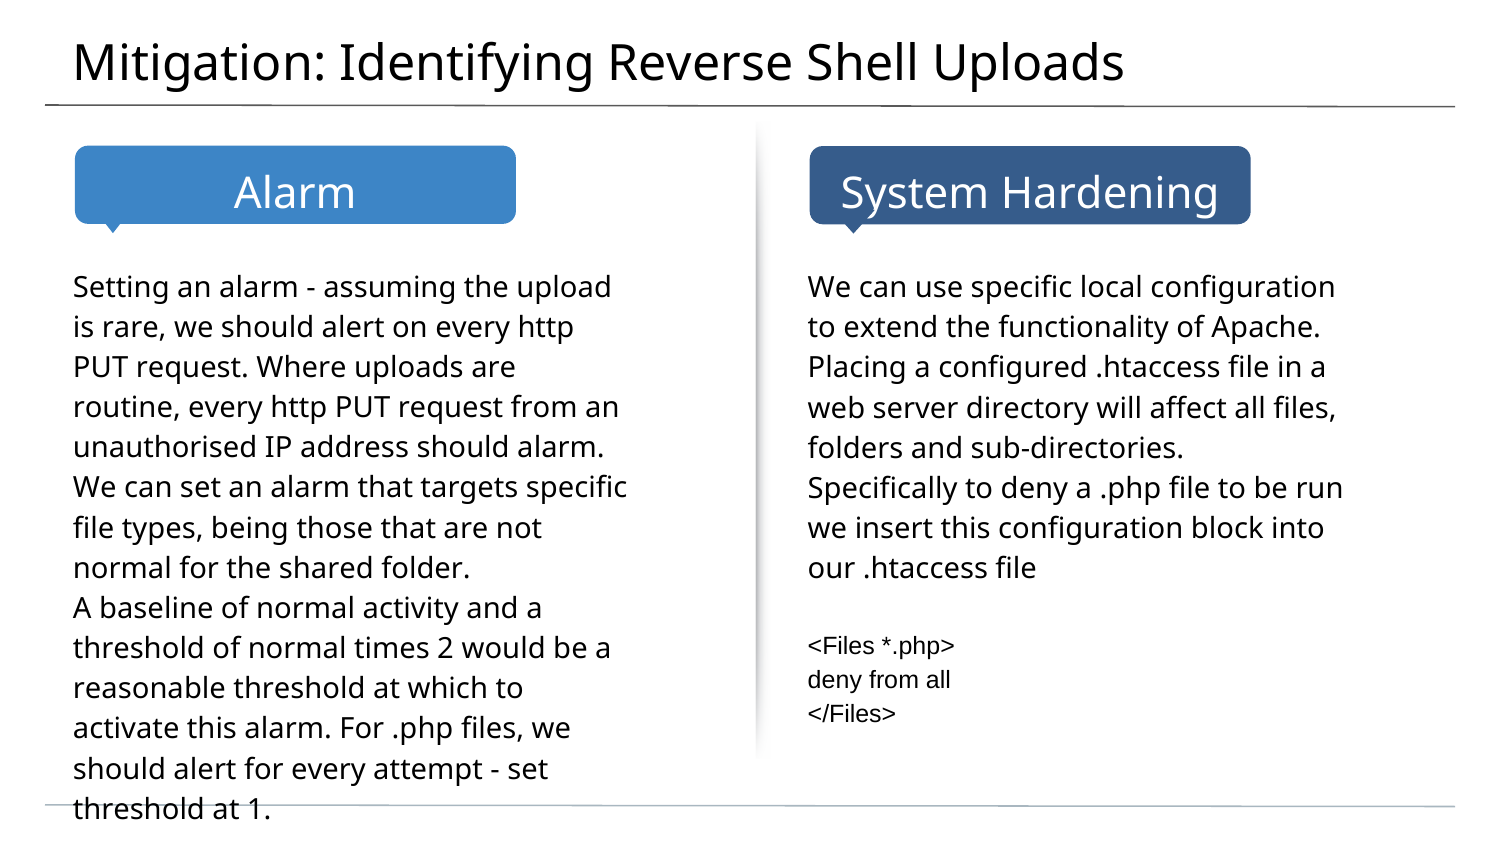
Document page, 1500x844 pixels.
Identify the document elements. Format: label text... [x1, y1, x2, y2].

subtitle We can use specific local configuration to extend the functionality of Apache. Placing a configured .htaccess file in a web server directory will affect all files, folders and sub-directories. Specifically to deny a .php file to be run we insert this configuration block into our .htaccess file <Files *.php> deny from all </Files> [732, 263, 1438, 805]
subtitle Setting an alarm - assuming the upload is rare, we should alert on every http PUT request. Where uploads are routine, every http PUT request from an unauthorised IP address should alarm. We can set an alarm that targets specific file types, being those that are not normal for the shared folder. A baseline of normal activity and a threshold of normal times 2 would be a reasonable threshold at which to activate this alarm. For .php files, we should alert for every attempt - set threshold at 1. [0, 262, 704, 805]
title Mitigation: Identifying Reverse Shell Uploads [0, 0, 1500, 88]
